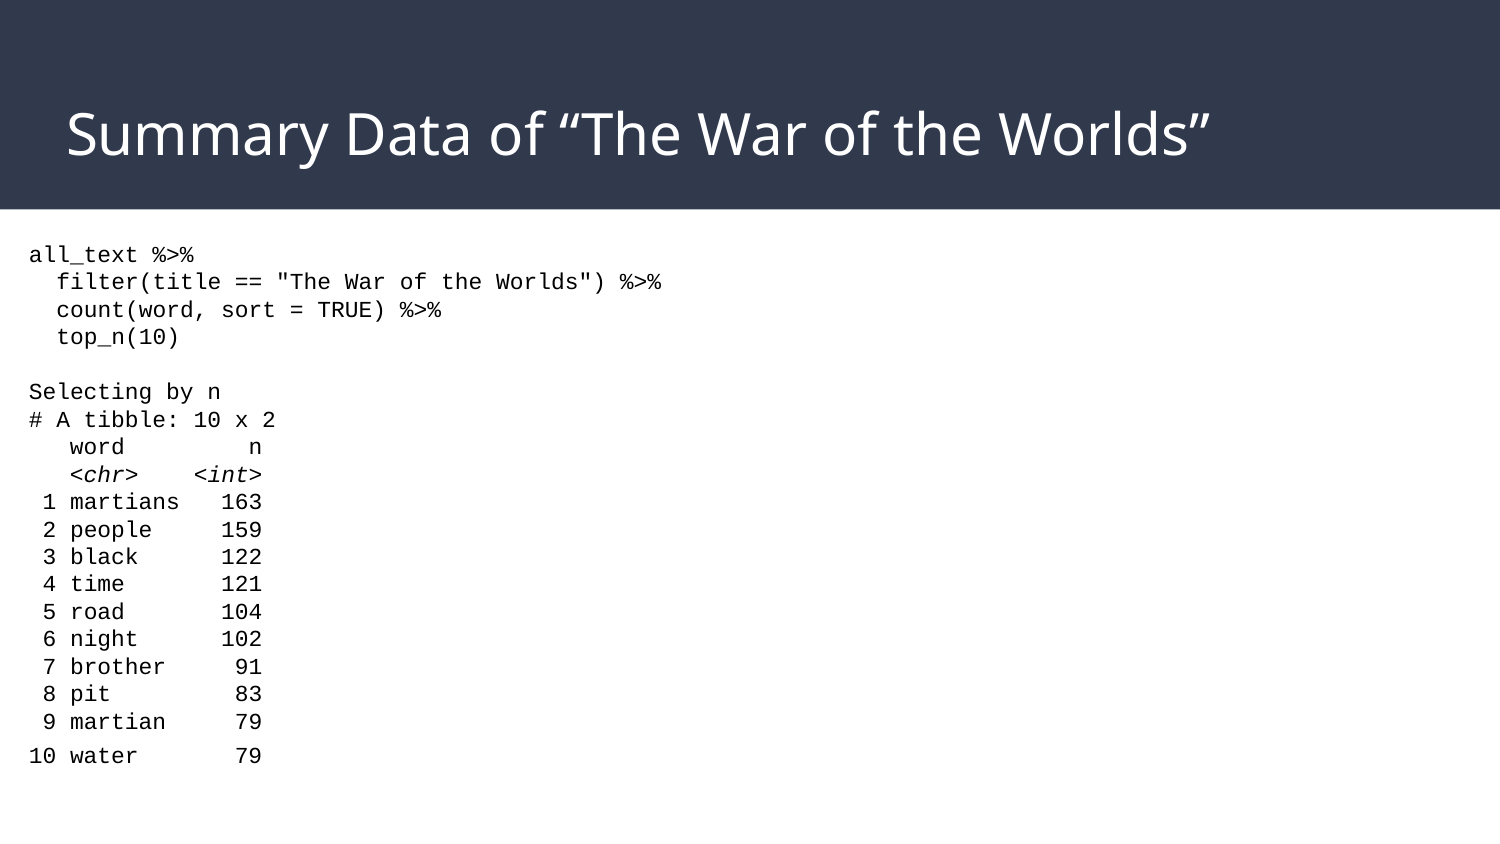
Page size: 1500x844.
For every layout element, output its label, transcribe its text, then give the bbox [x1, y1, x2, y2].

title Summary Data of “The War of the Worlds” [51, 82, 1449, 185]
text_box all_text %>% filter(title == "The War of the Worlds") %>% count(word, sort = TRUE) %>% top_n(10) Selecting by n # A tibble: 10 x 2 word n <chr> <int> 1 martians 163 2 people 159 3 black 122 4 time 121 5 road 104 6 night 102 7 brother 91 8 pit 83 9 martian 79 10 water 79 [13, 224, 1487, 825]
